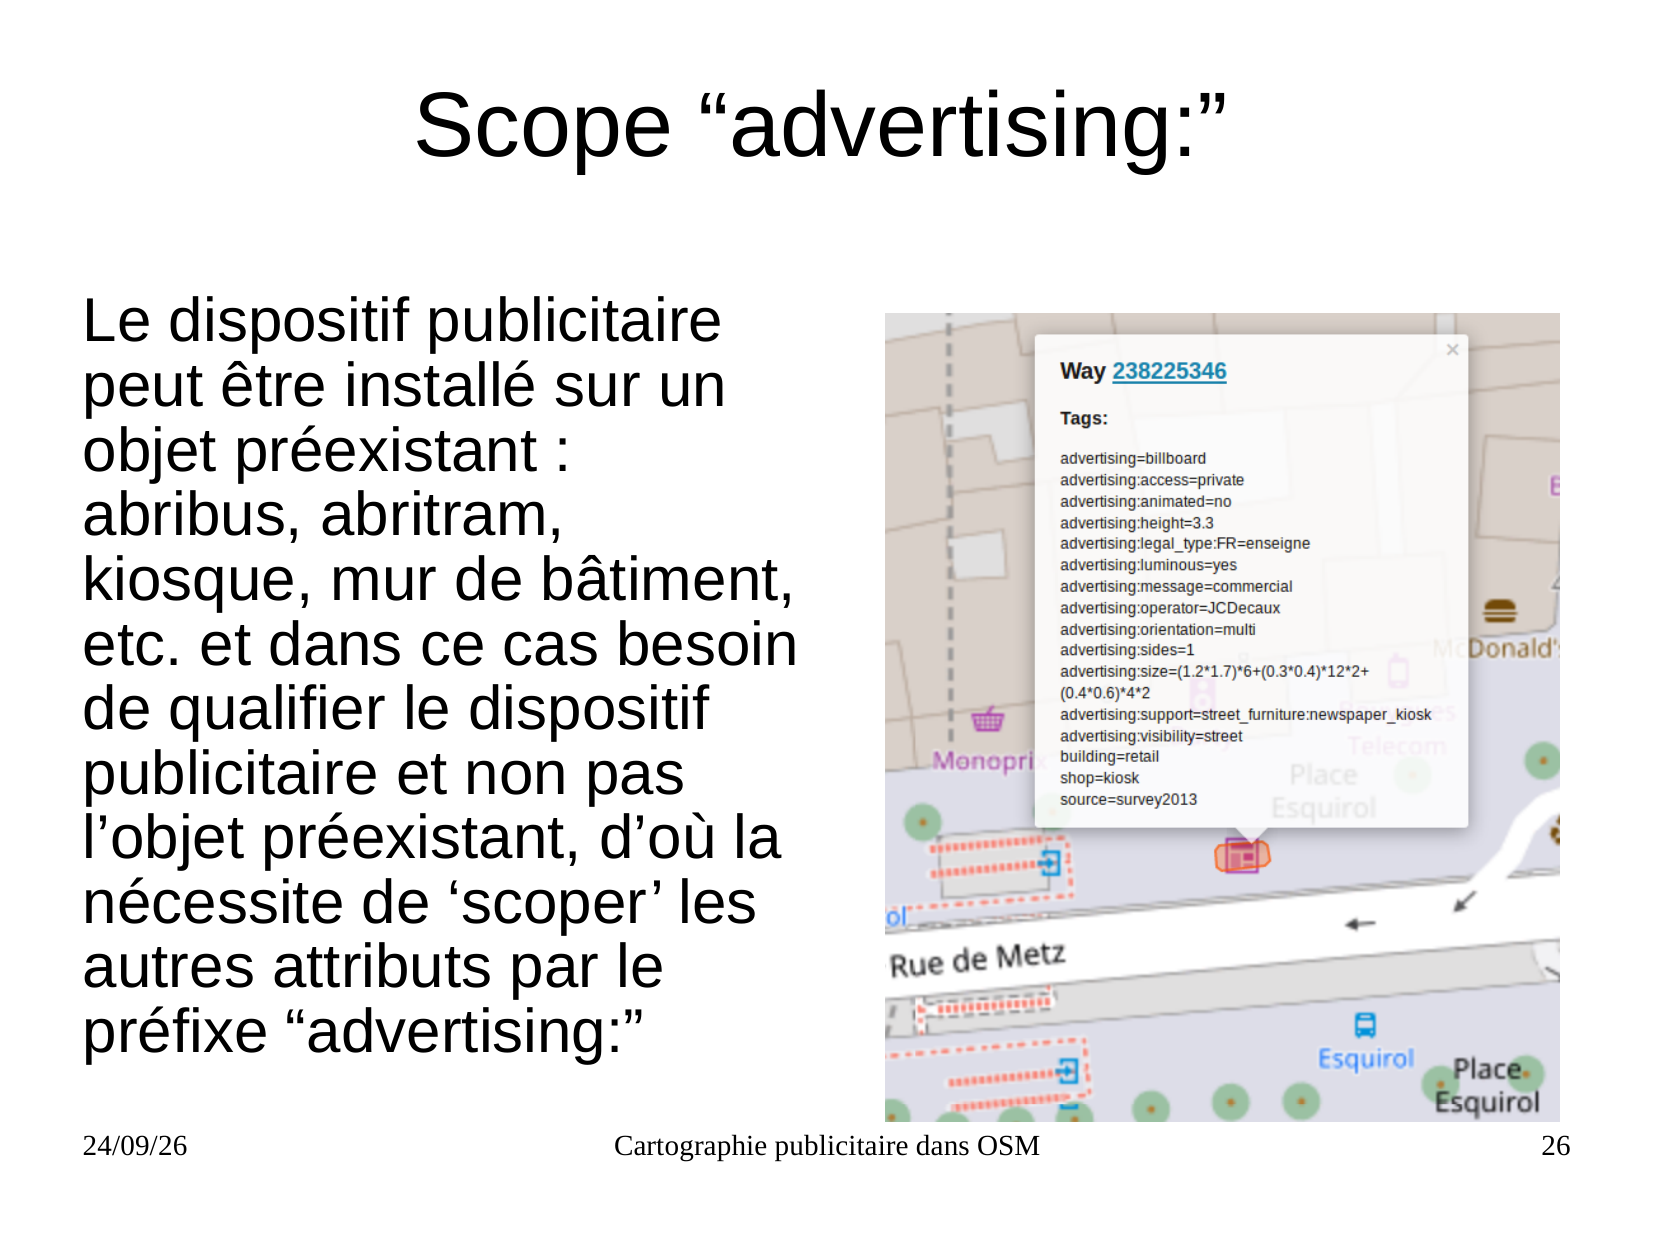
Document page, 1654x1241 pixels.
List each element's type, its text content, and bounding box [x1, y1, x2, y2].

picture [885, 313, 1560, 1123]
list Le dispositif publicitaire peut être installé sur un objet préexistant : abribus, abritram, kiosque, mur de bâtiment, etc. et dans ce cas besoin de qualifier le dispositif publicitaire et non pas l’objet préexistant, d’où la nécessite de ‘scoper’ les autres attributs par le préfixe “advertising:” [82, 290, 804, 1123]
title Scope “advertising:” [90, 19, 1579, 226]
